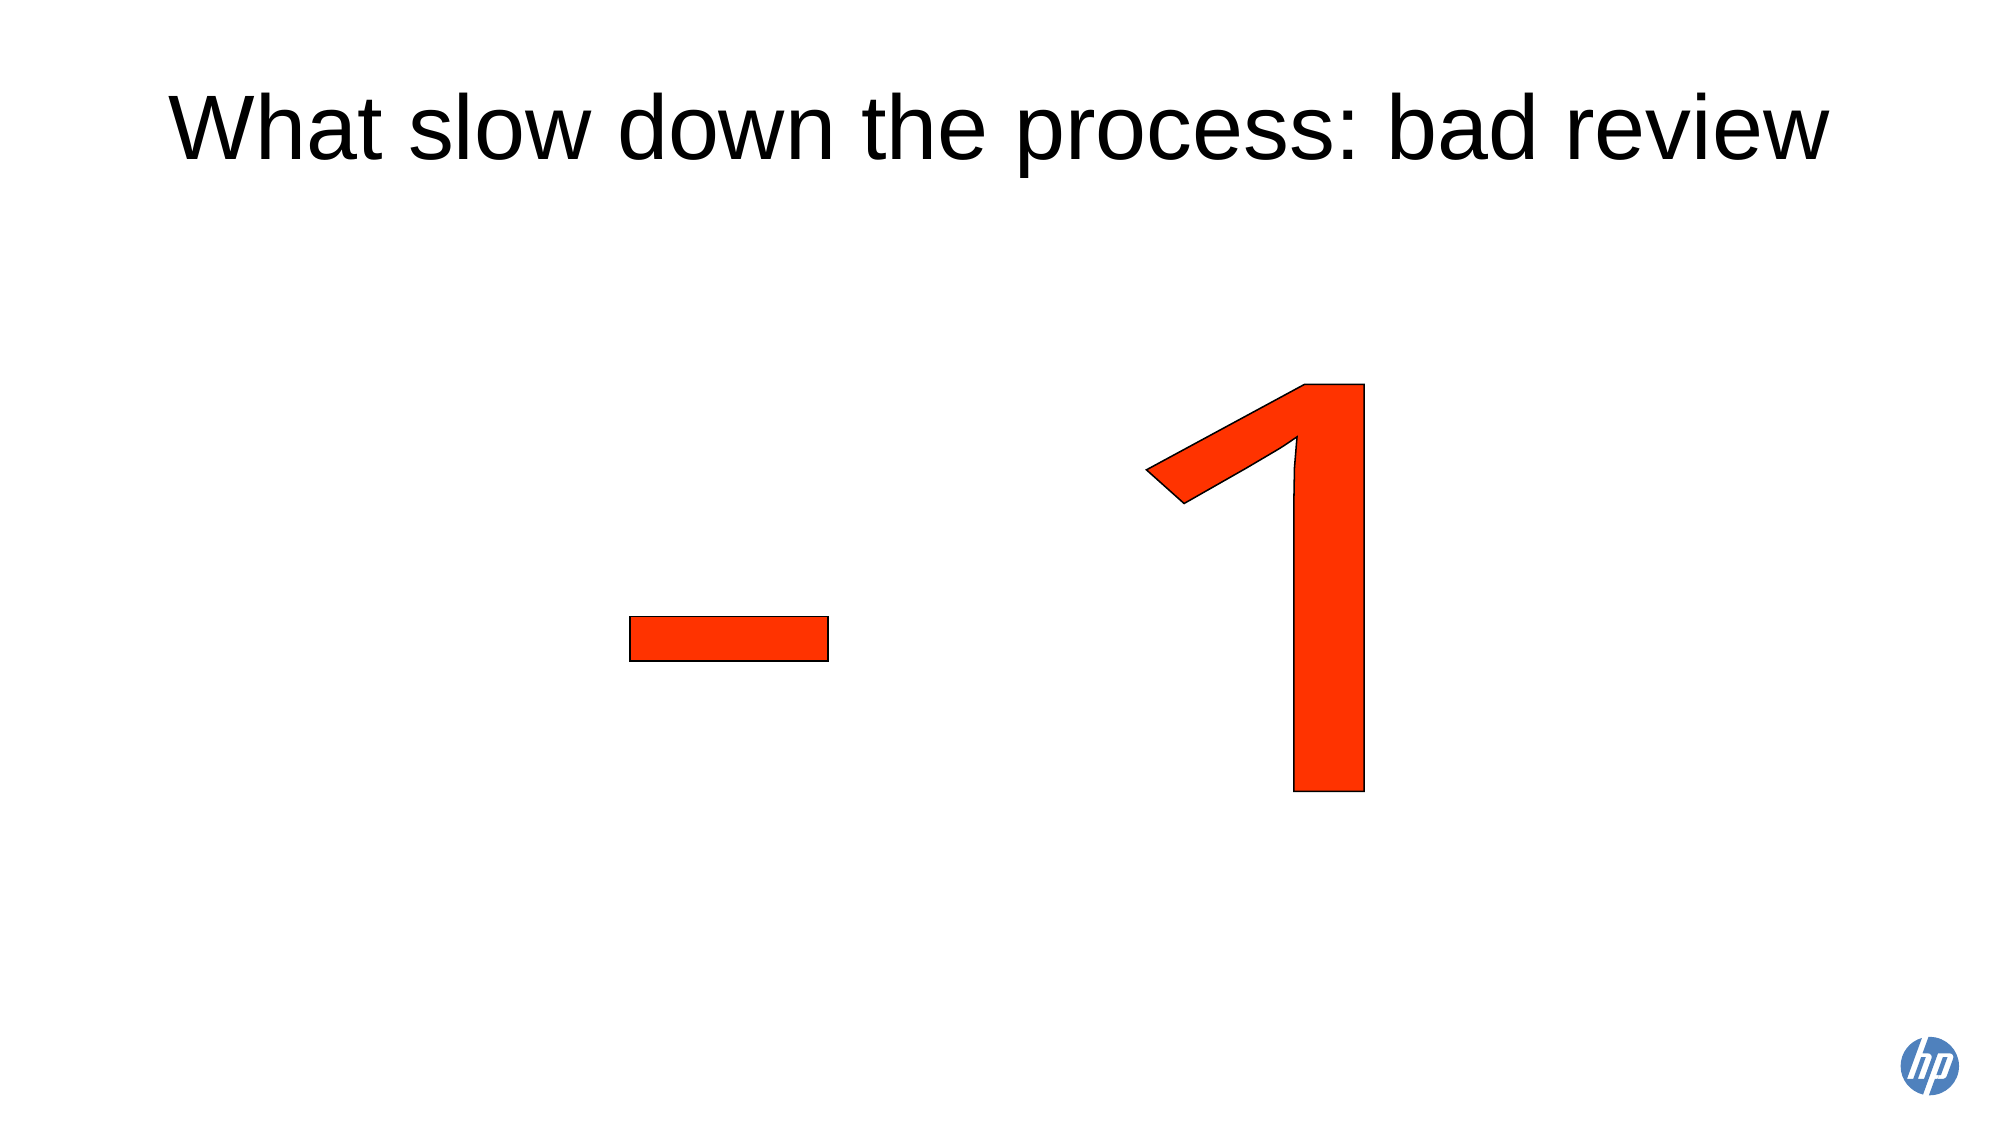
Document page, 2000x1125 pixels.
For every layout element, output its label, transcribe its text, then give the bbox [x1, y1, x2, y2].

text_box - 1 [1146, 384, 1365, 792]
text_box - 1 [630, 616, 829, 661]
title What slow down the process: bad review [0, 0, 2000, 255]
